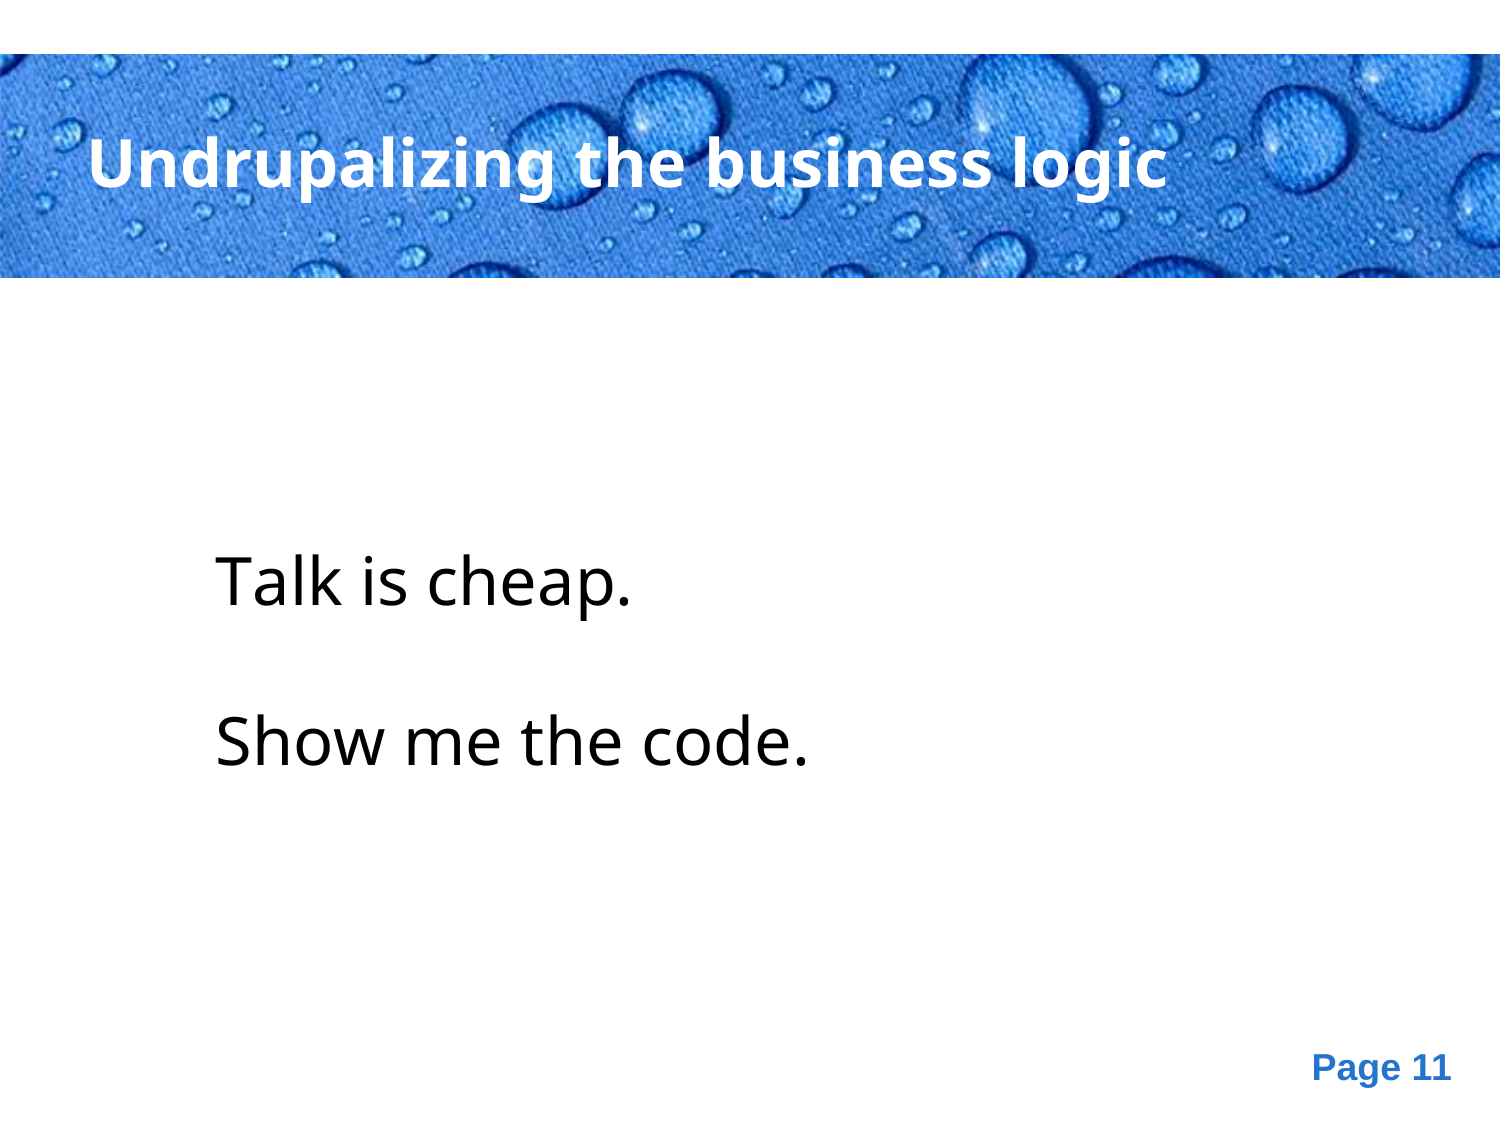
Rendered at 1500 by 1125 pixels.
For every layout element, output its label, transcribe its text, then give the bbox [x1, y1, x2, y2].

picture [0, 54, 1500, 278]
text_box Undrupalizing the business logic [71, 112, 1185, 209]
text_box Talk is cheap. Show me the code. [200, 531, 1300, 707]
